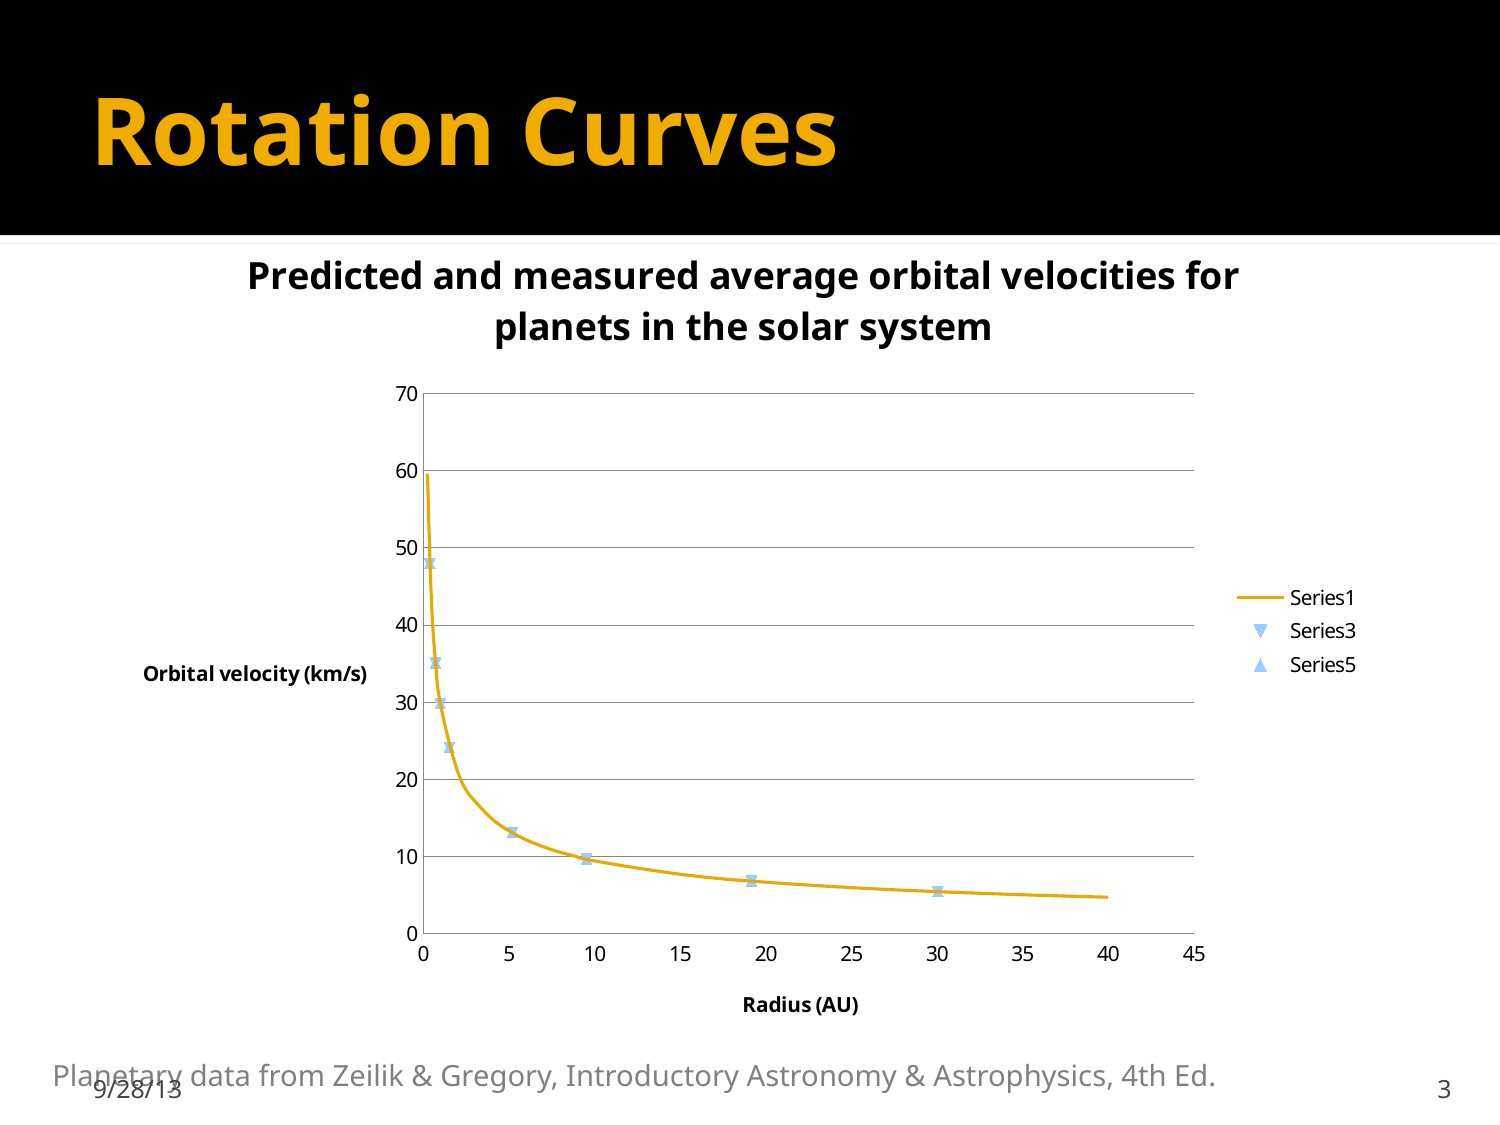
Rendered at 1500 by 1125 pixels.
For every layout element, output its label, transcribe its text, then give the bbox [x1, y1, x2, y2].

text_box Planetary data from Zeilik & Gregory, Introductory Astronomy & Astrophysics, 4th Ed. [37, 1049, 1438, 1100]
slide_number 9/28/13 [75, 1062, 425, 1108]
chart [112, 212, 1375, 1049]
title Rotation Curves [75, 25, 1425, 231]
slide_number <number> [1345, 1062, 1467, 1108]
